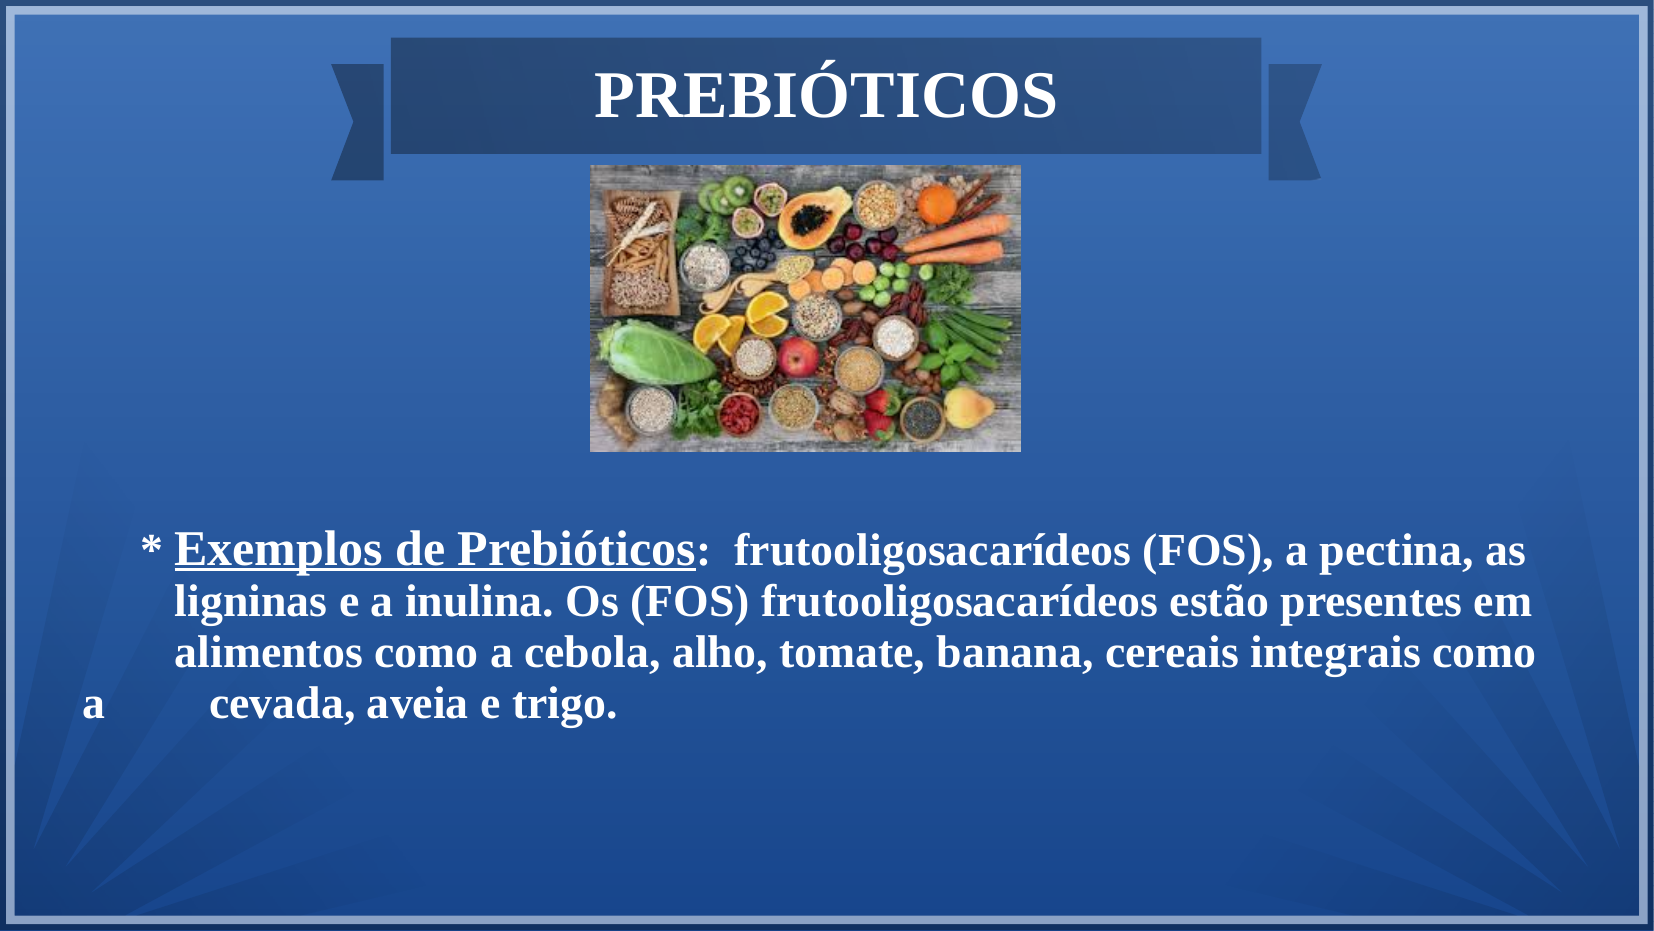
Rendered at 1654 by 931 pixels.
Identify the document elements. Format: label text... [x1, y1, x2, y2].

list * Exemplos de Prebióticos: frutooligosacarídeos (FOS), a pectina, as ligninas e a inulina. Os (FOS) frutooligosacarídeos estão presentes em alimentos como a cebola, alho, tomate, banana, cereais integrais como a cevada, aveia e trigo. [82, 224, 1571, 848]
picture [590, 165, 1021, 452]
title PREBIÓTICOS [389, 35, 1264, 154]
